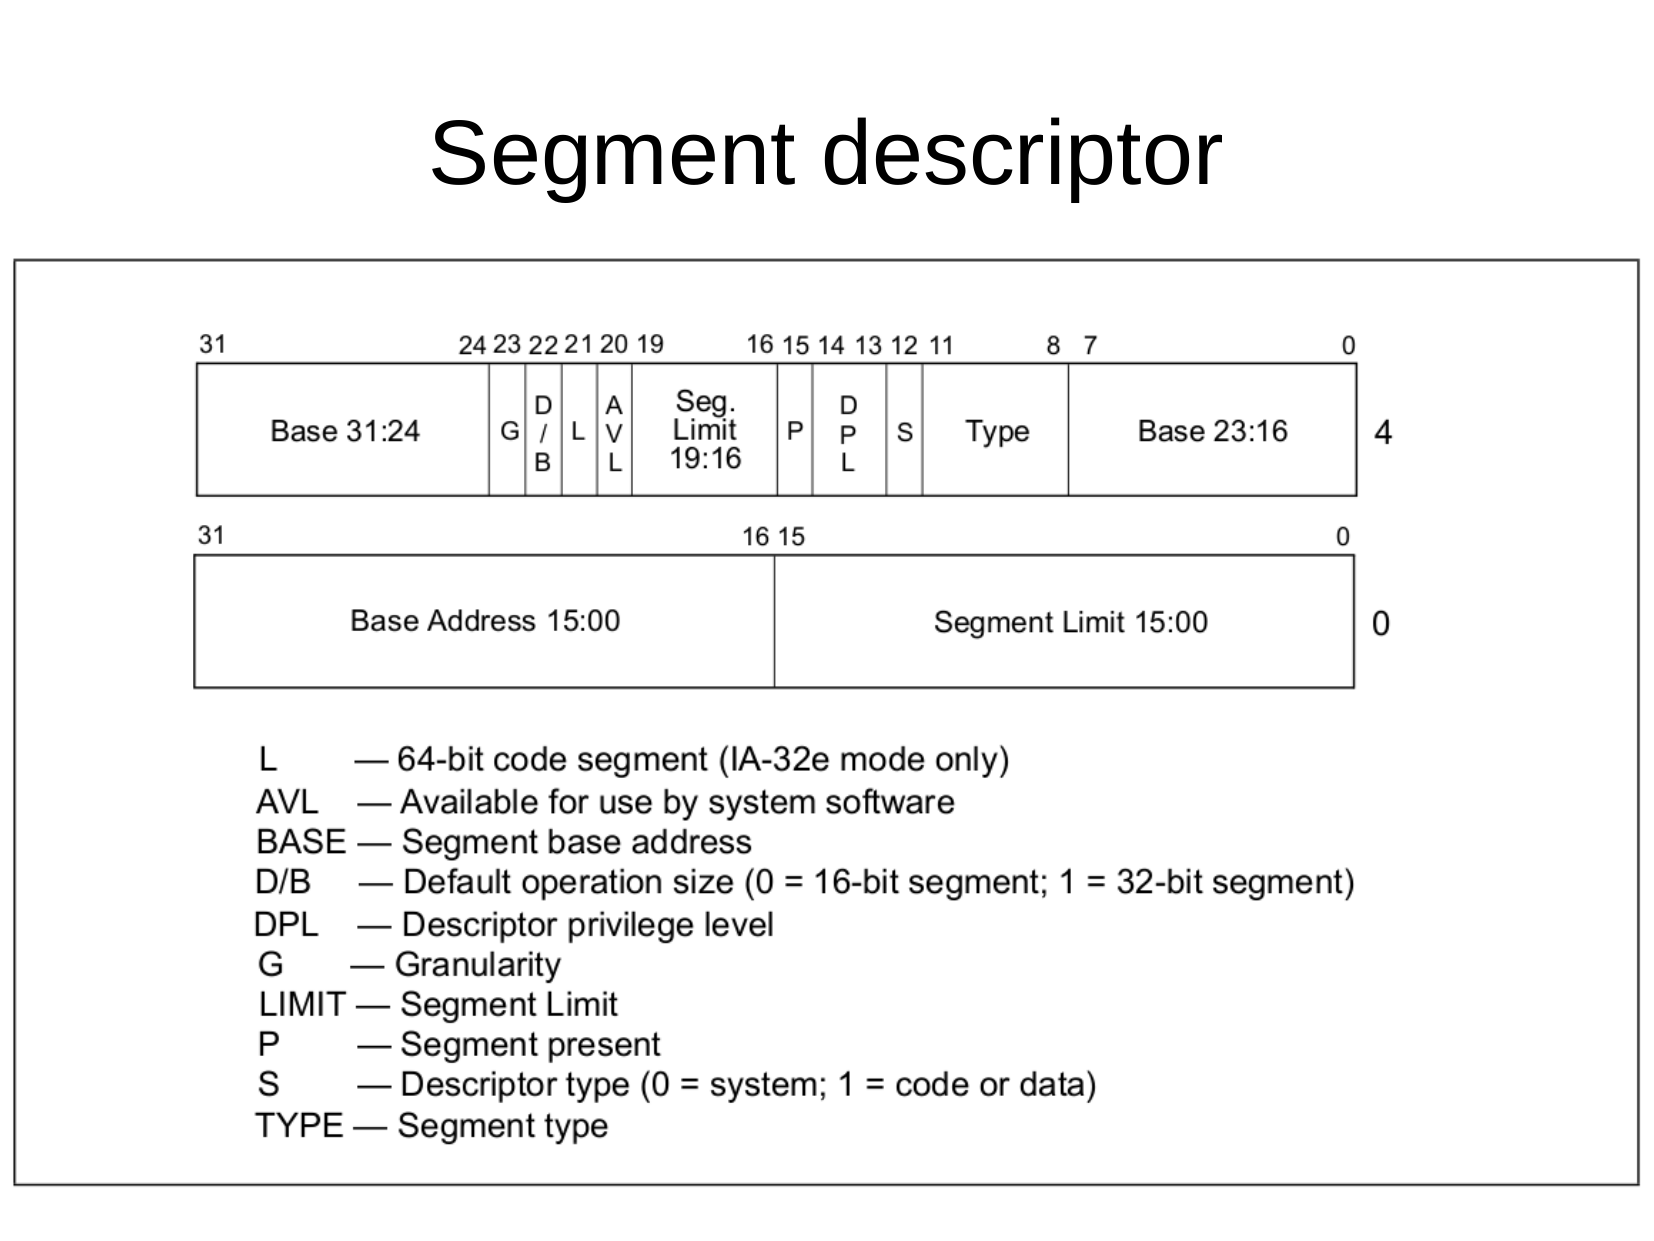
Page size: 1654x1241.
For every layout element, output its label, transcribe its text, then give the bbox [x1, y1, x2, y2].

picture [0, 246, 1653, 1201]
title Segment descriptor [82, 49, 1571, 246]
